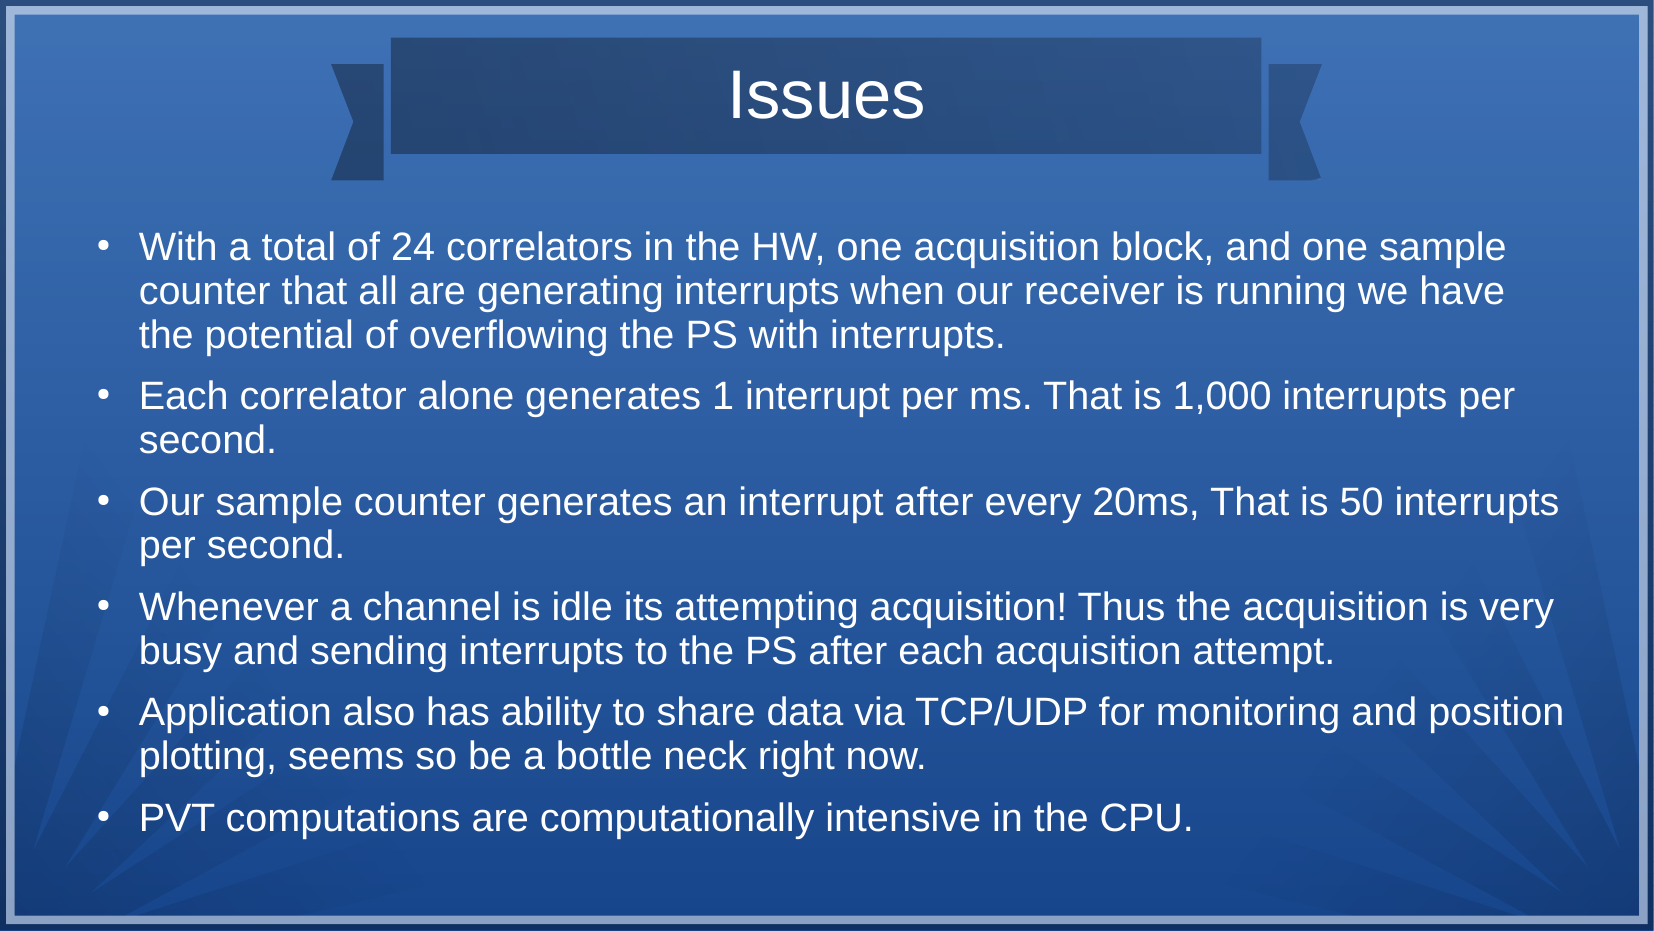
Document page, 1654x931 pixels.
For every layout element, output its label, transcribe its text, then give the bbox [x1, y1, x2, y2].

list With a total of 24 correlators in the HW, one acquisition block, and one sample counter that all are generating interrupts when our receiver is running we have the potential of overflowing the PS with interrupts. Each correlator alone generates 1 interrupt per ms. That is 1,000 interrupts per second. Our sample counter generates an interrupt after every 20ms, That is 50 interrupts per second. Whenever a channel is idle its attempting acquisition! Thus the acquisition is very busy and sending interrupts to the PS after each acquisition attempt. Application also has ability to share data via TCP/UDP for monitoring and position plotting, seems so be a bottle neck right now. PVT computations are computationally intensive in the CPU. [82, 224, 1571, 848]
title Issues [389, 35, 1264, 154]
